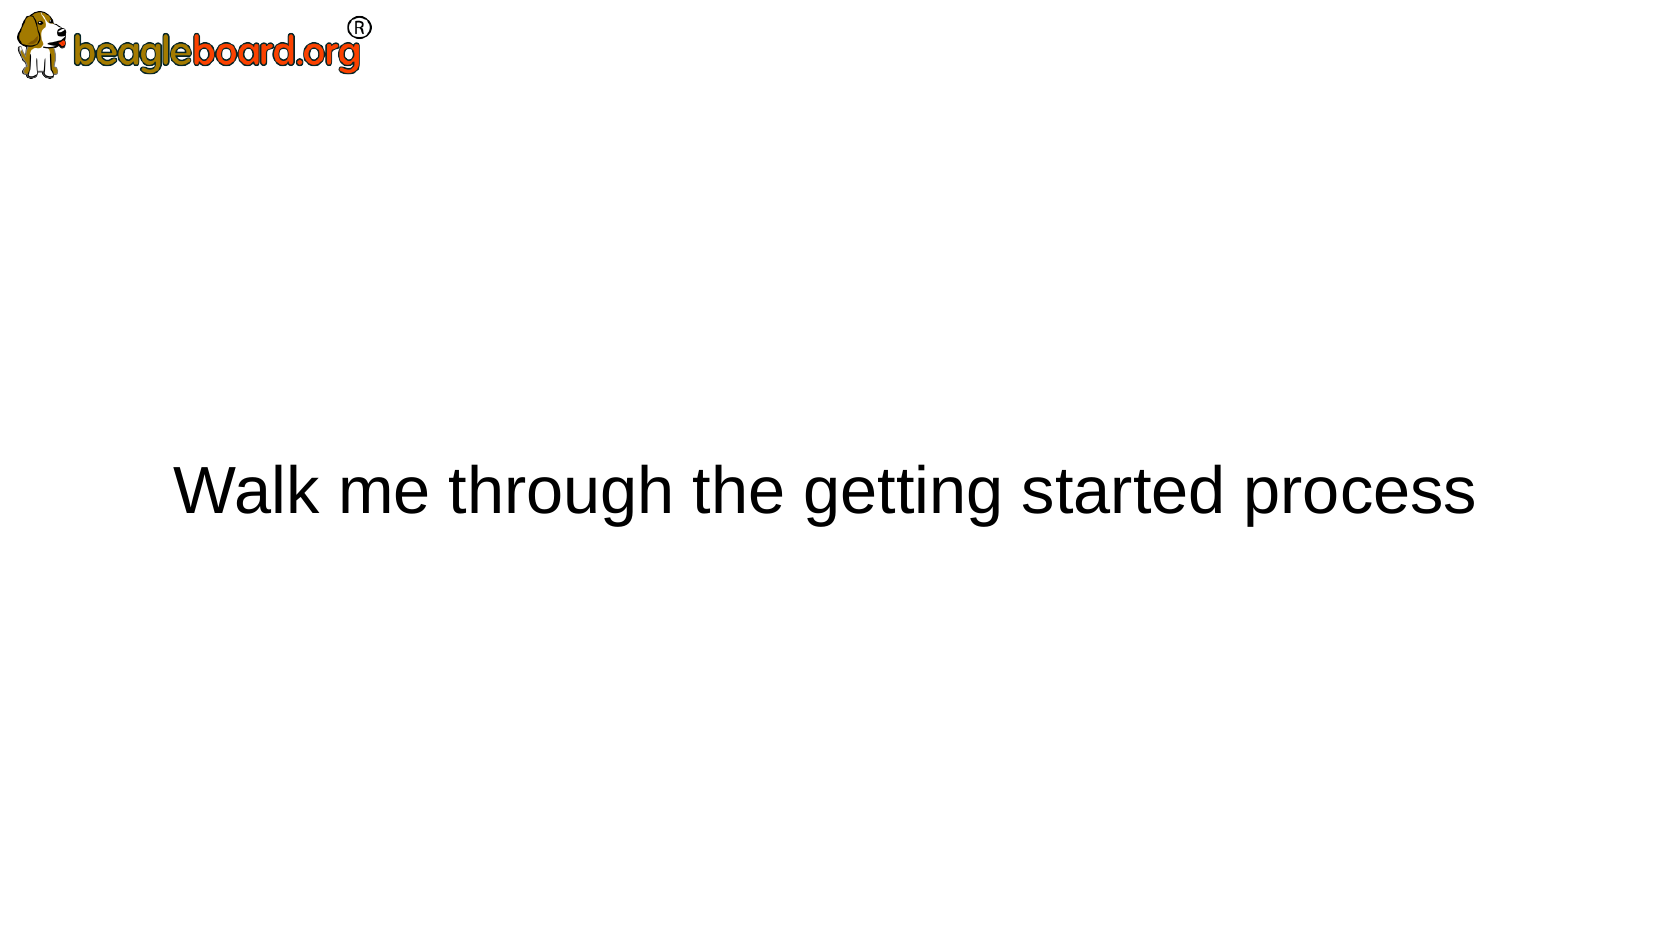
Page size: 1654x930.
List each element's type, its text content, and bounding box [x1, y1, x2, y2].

text_box Walk me through the getting started process [82, 217, 1571, 757]
picture [17, 11, 372, 79]
